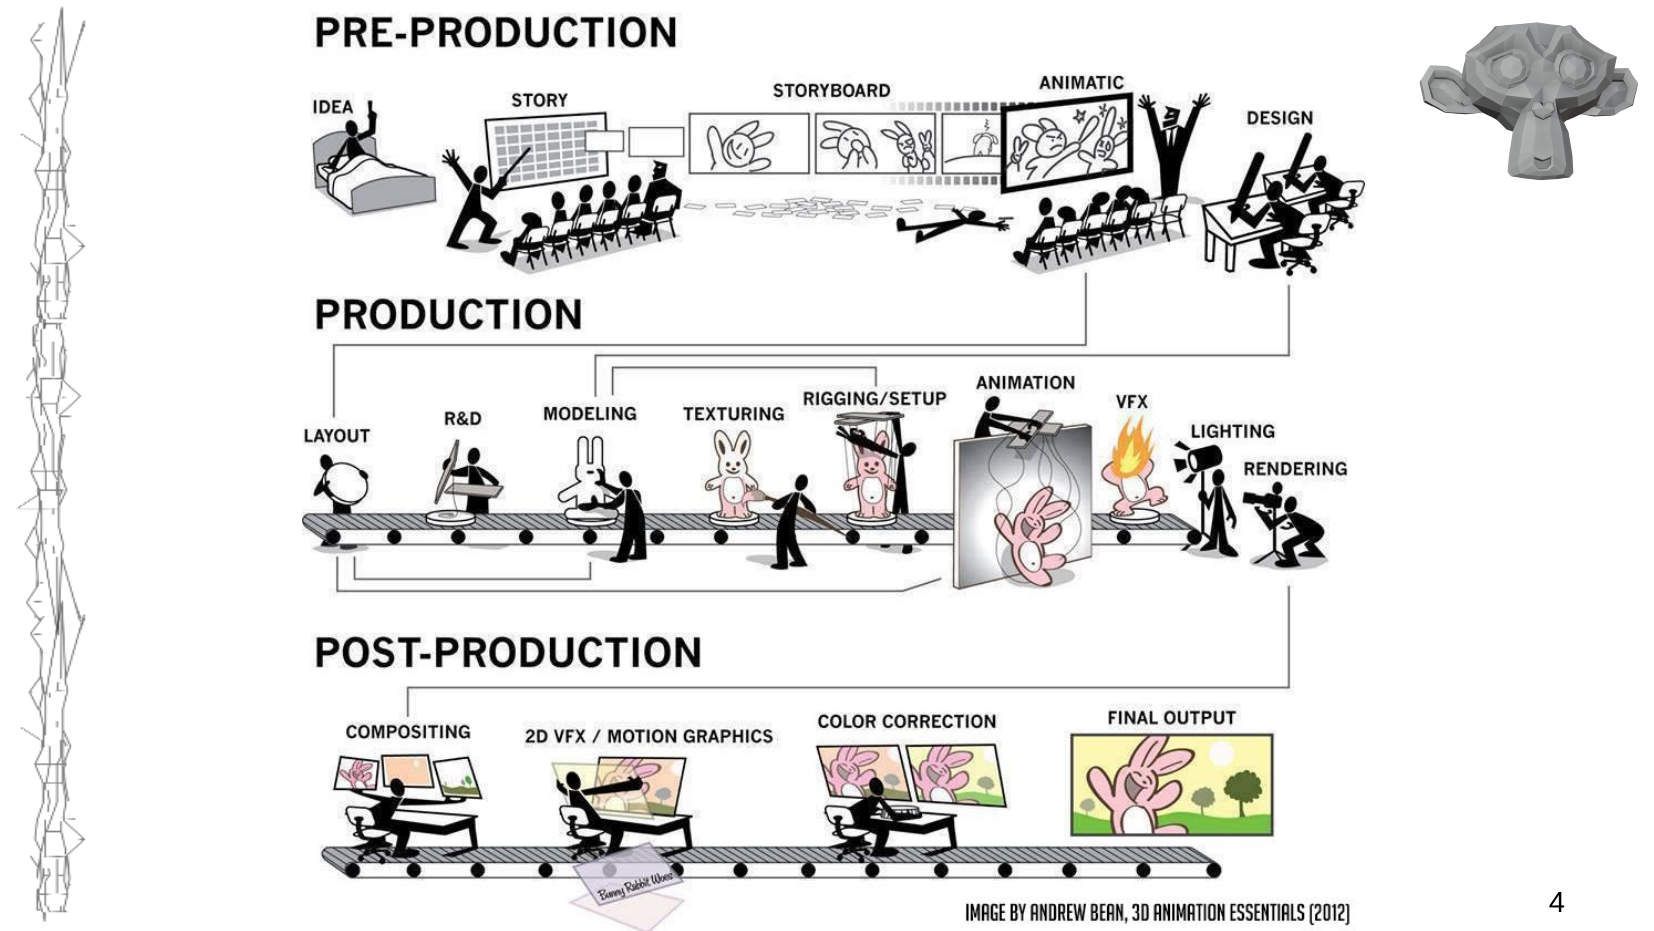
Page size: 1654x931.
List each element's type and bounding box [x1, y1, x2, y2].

picture [1411, 11, 1645, 189]
picture [302, 3, 1365, 931]
